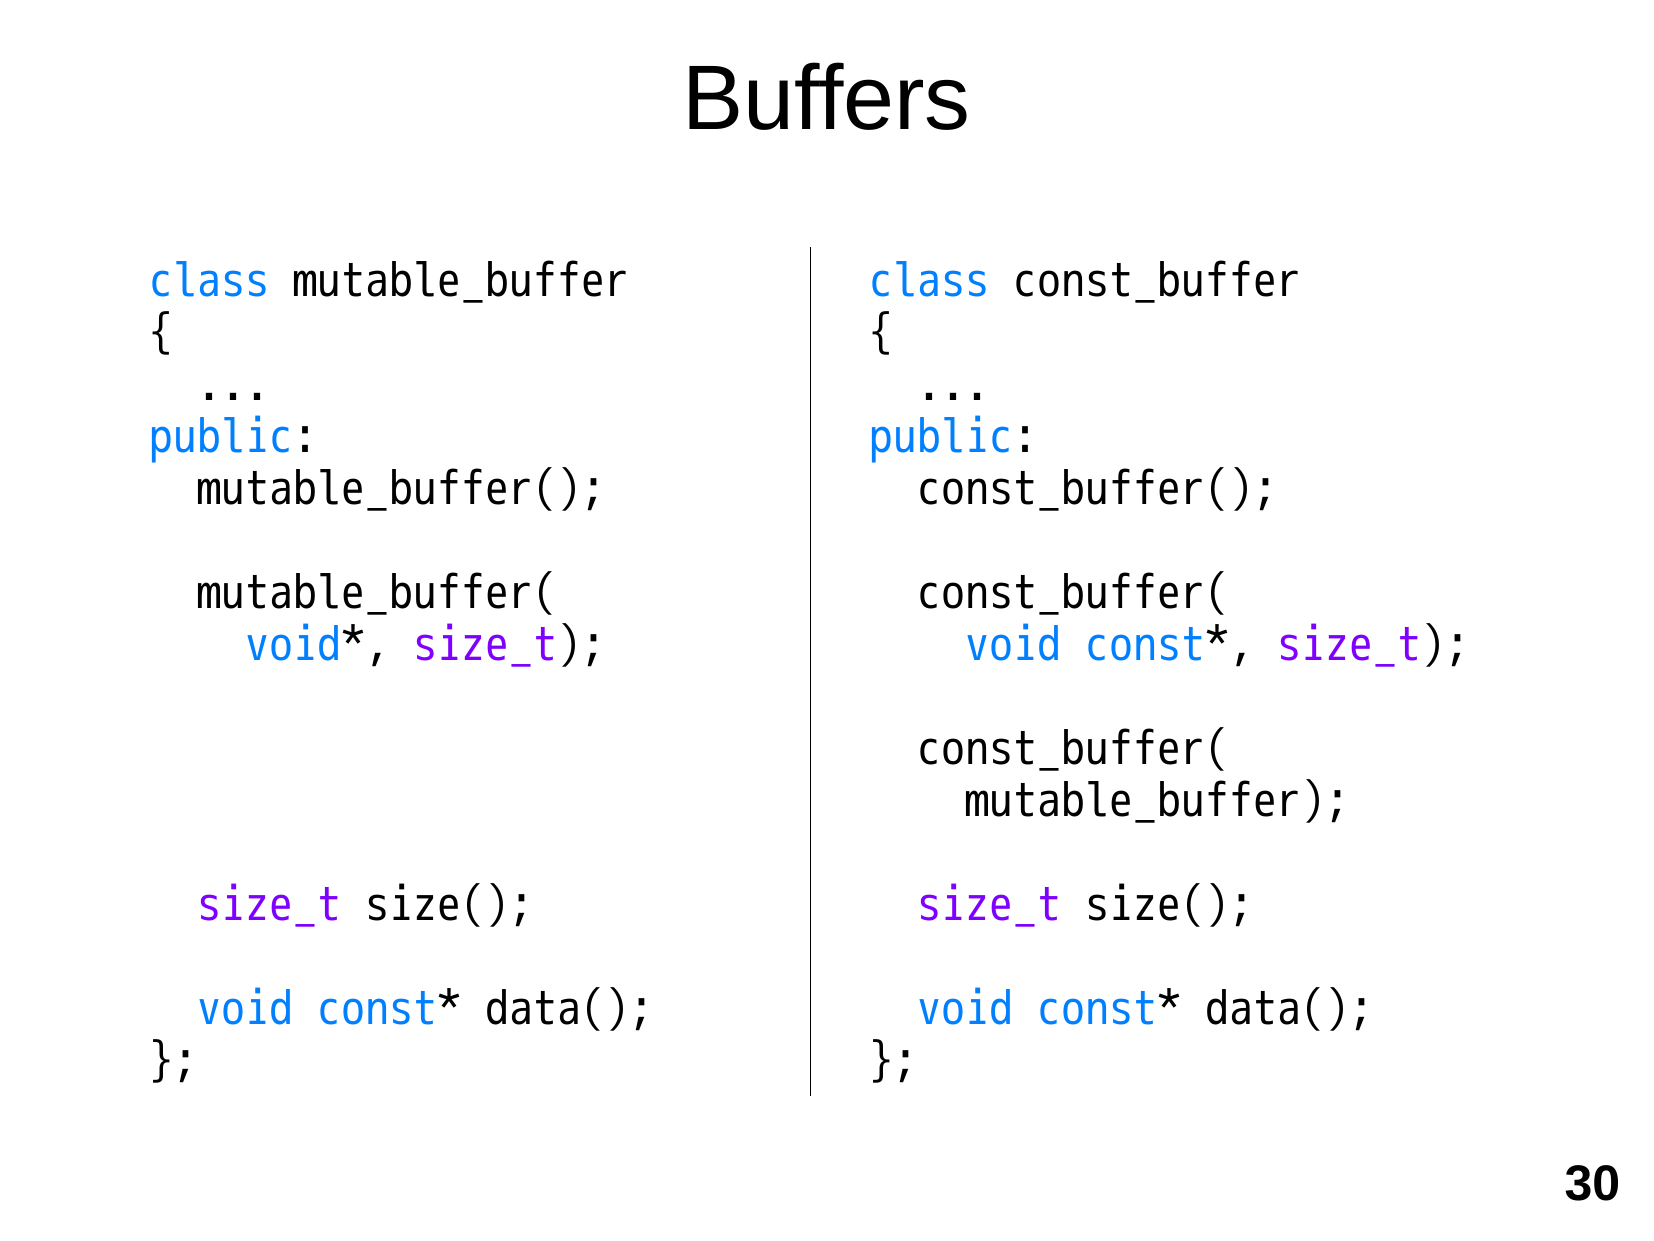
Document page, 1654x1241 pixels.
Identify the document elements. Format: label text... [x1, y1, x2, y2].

text_box class mutable_buffer { ... public: mutable_buffer(); mutable_buffer( void*, size_t); size_t size(); void const* data(); }; [135, 247, 779, 1096]
title Buffers [82, 15, 1571, 181]
text_box class const_buffer { ... public: const_buffer(); const_buffer( void const*, size_t); const_buffer( mutable_buffer); size_t size(); void const* data(); }; [855, 247, 1590, 1096]
